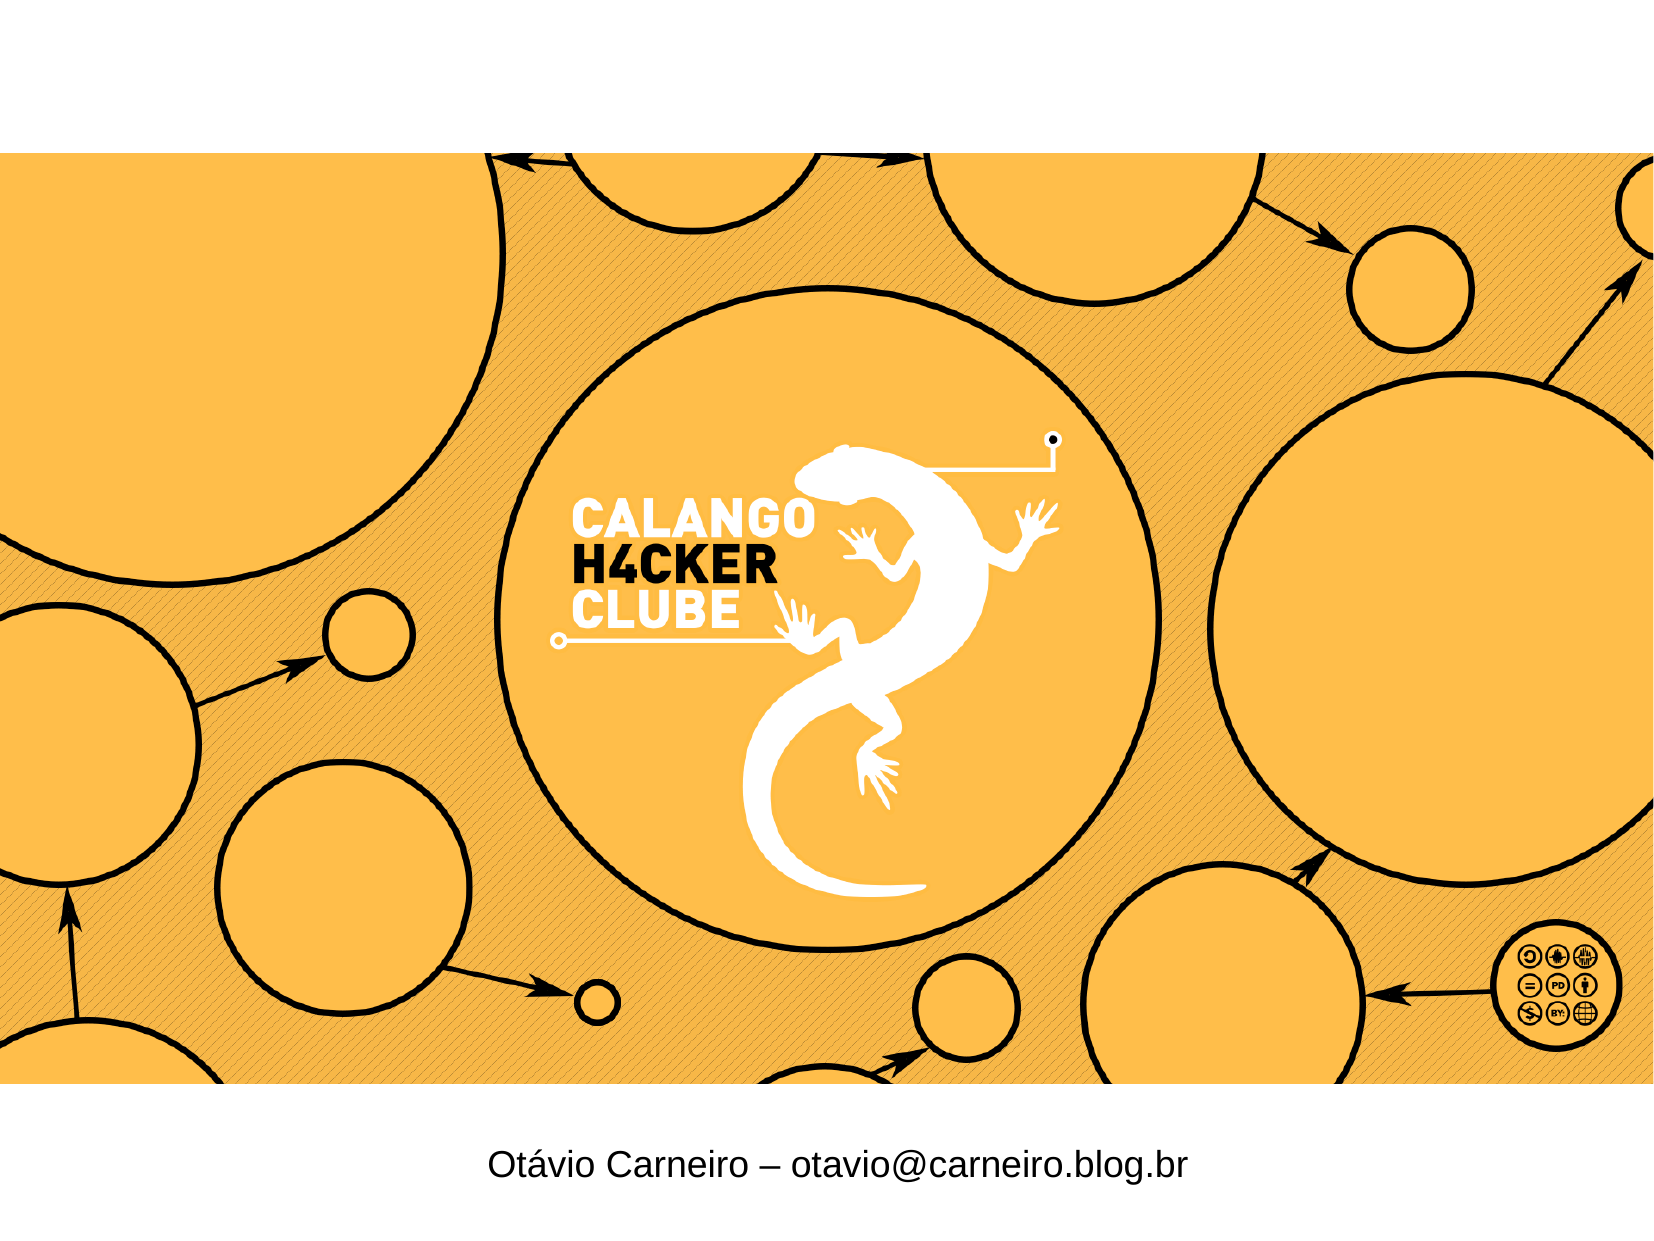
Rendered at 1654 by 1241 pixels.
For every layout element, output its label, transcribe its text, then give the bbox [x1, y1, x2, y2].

picture [0, 153, 1654, 1084]
text_box Otávio Carneiro – otavio@carneiro.blog.br [472, 1136, 1204, 1193]
